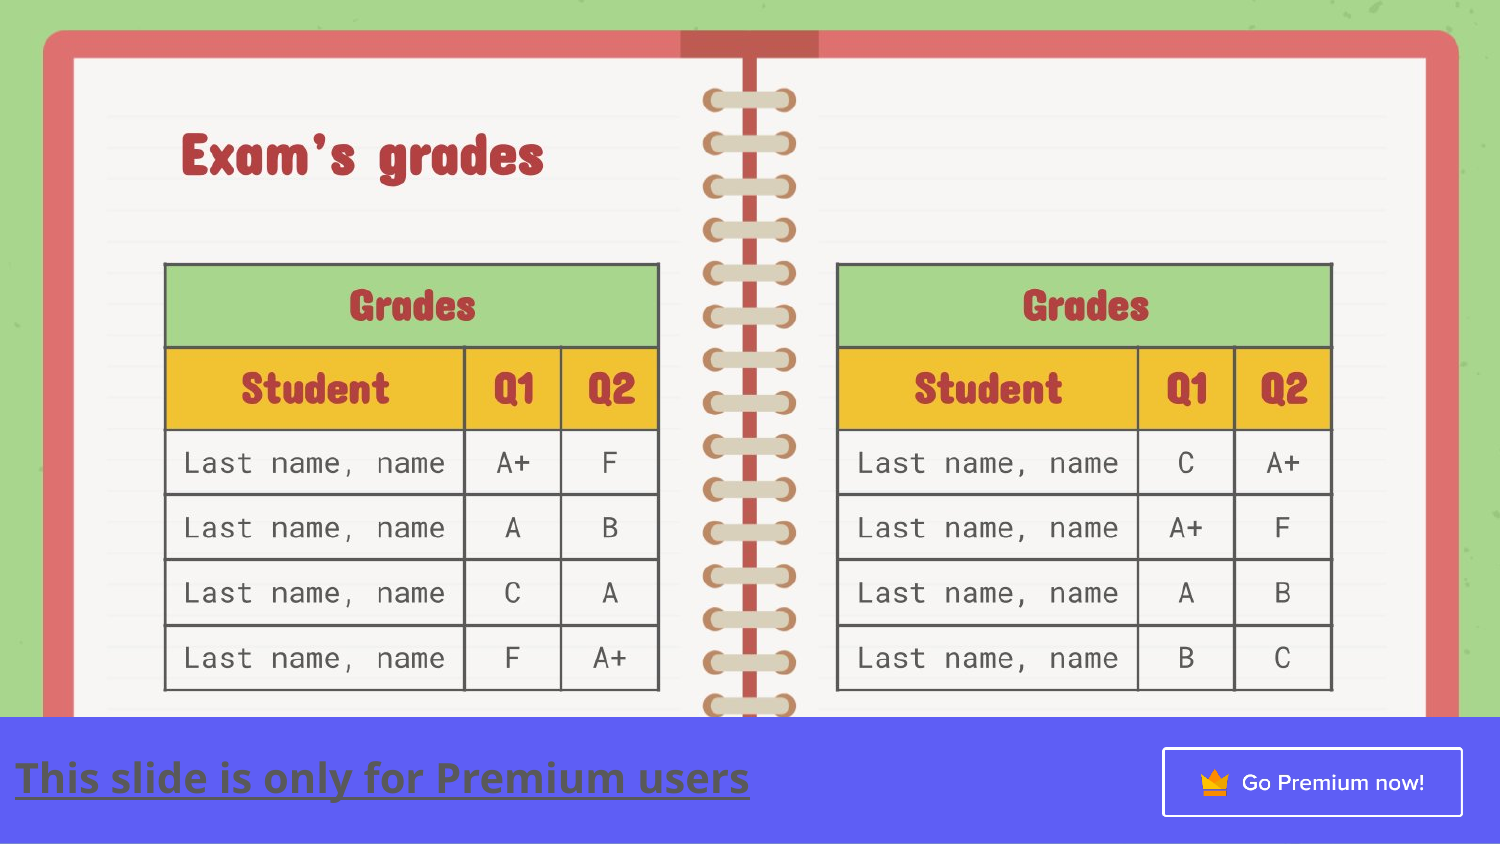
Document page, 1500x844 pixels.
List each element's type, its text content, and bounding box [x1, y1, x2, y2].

picture [0, 0, 1500, 717]
picture [1162, 747, 1463, 817]
text_box This slide is only for Premium users [0, 717, 1500, 844]
